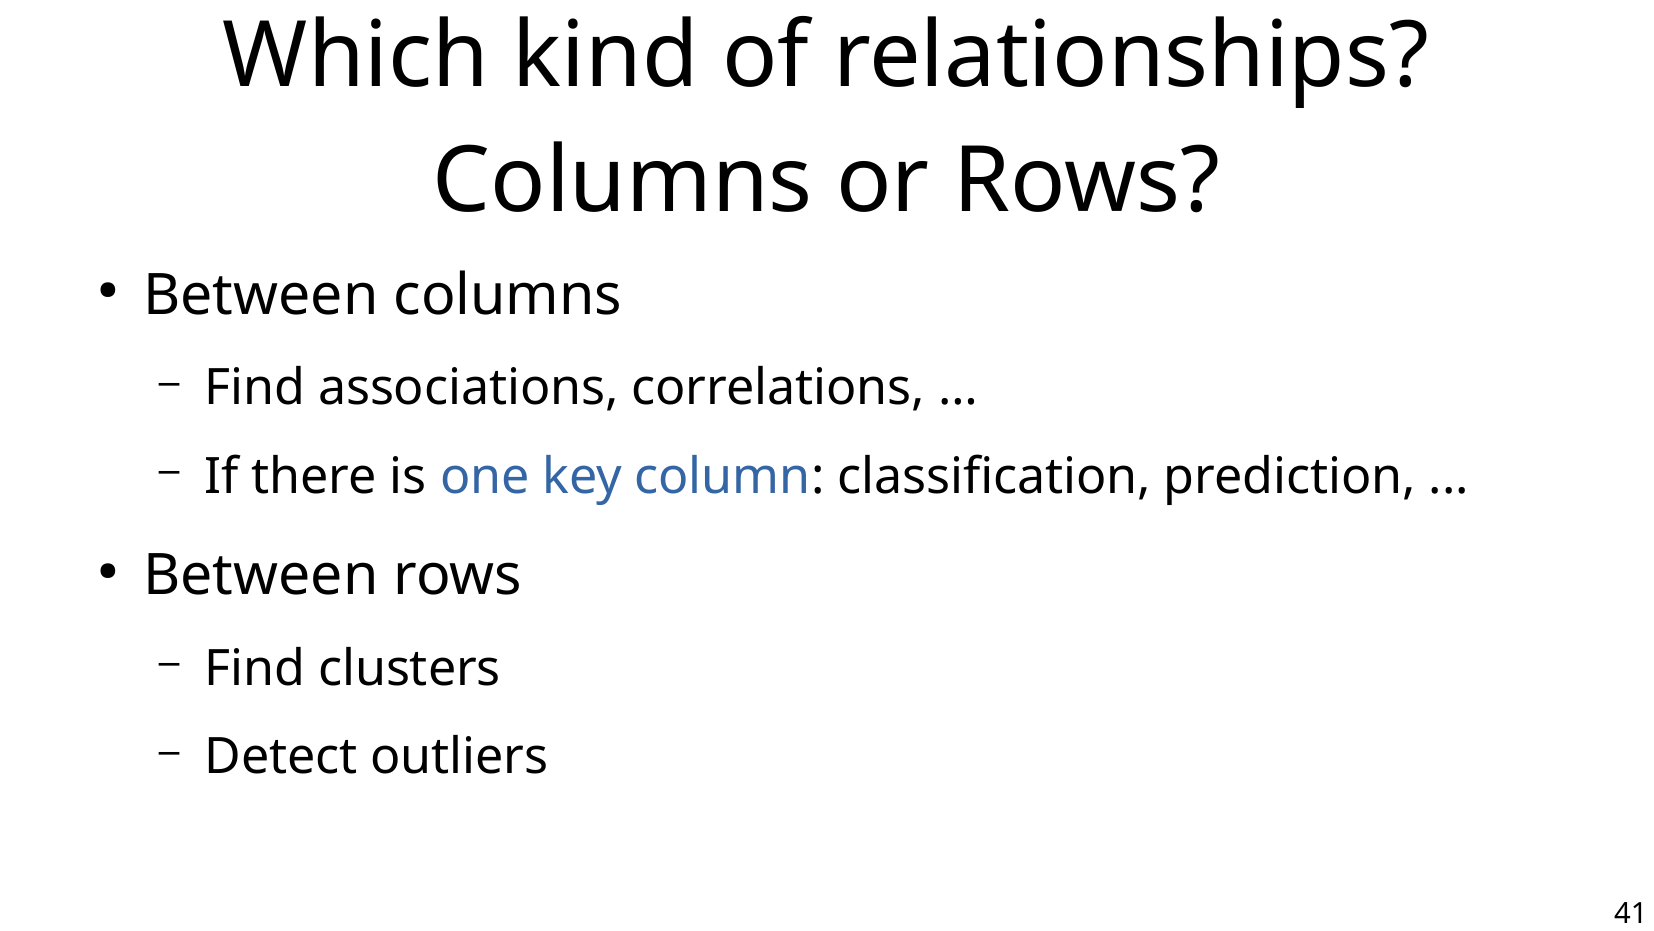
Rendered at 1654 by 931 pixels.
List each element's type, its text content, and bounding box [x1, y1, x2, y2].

title Which kind of relationships? Columns or Rows? [82, 1, 1571, 226]
list Between columns Find associations, correlations, … If there is one key column: classification, prediction, ... Between rows Find clusters Detect outliers [82, 253, 1571, 793]
